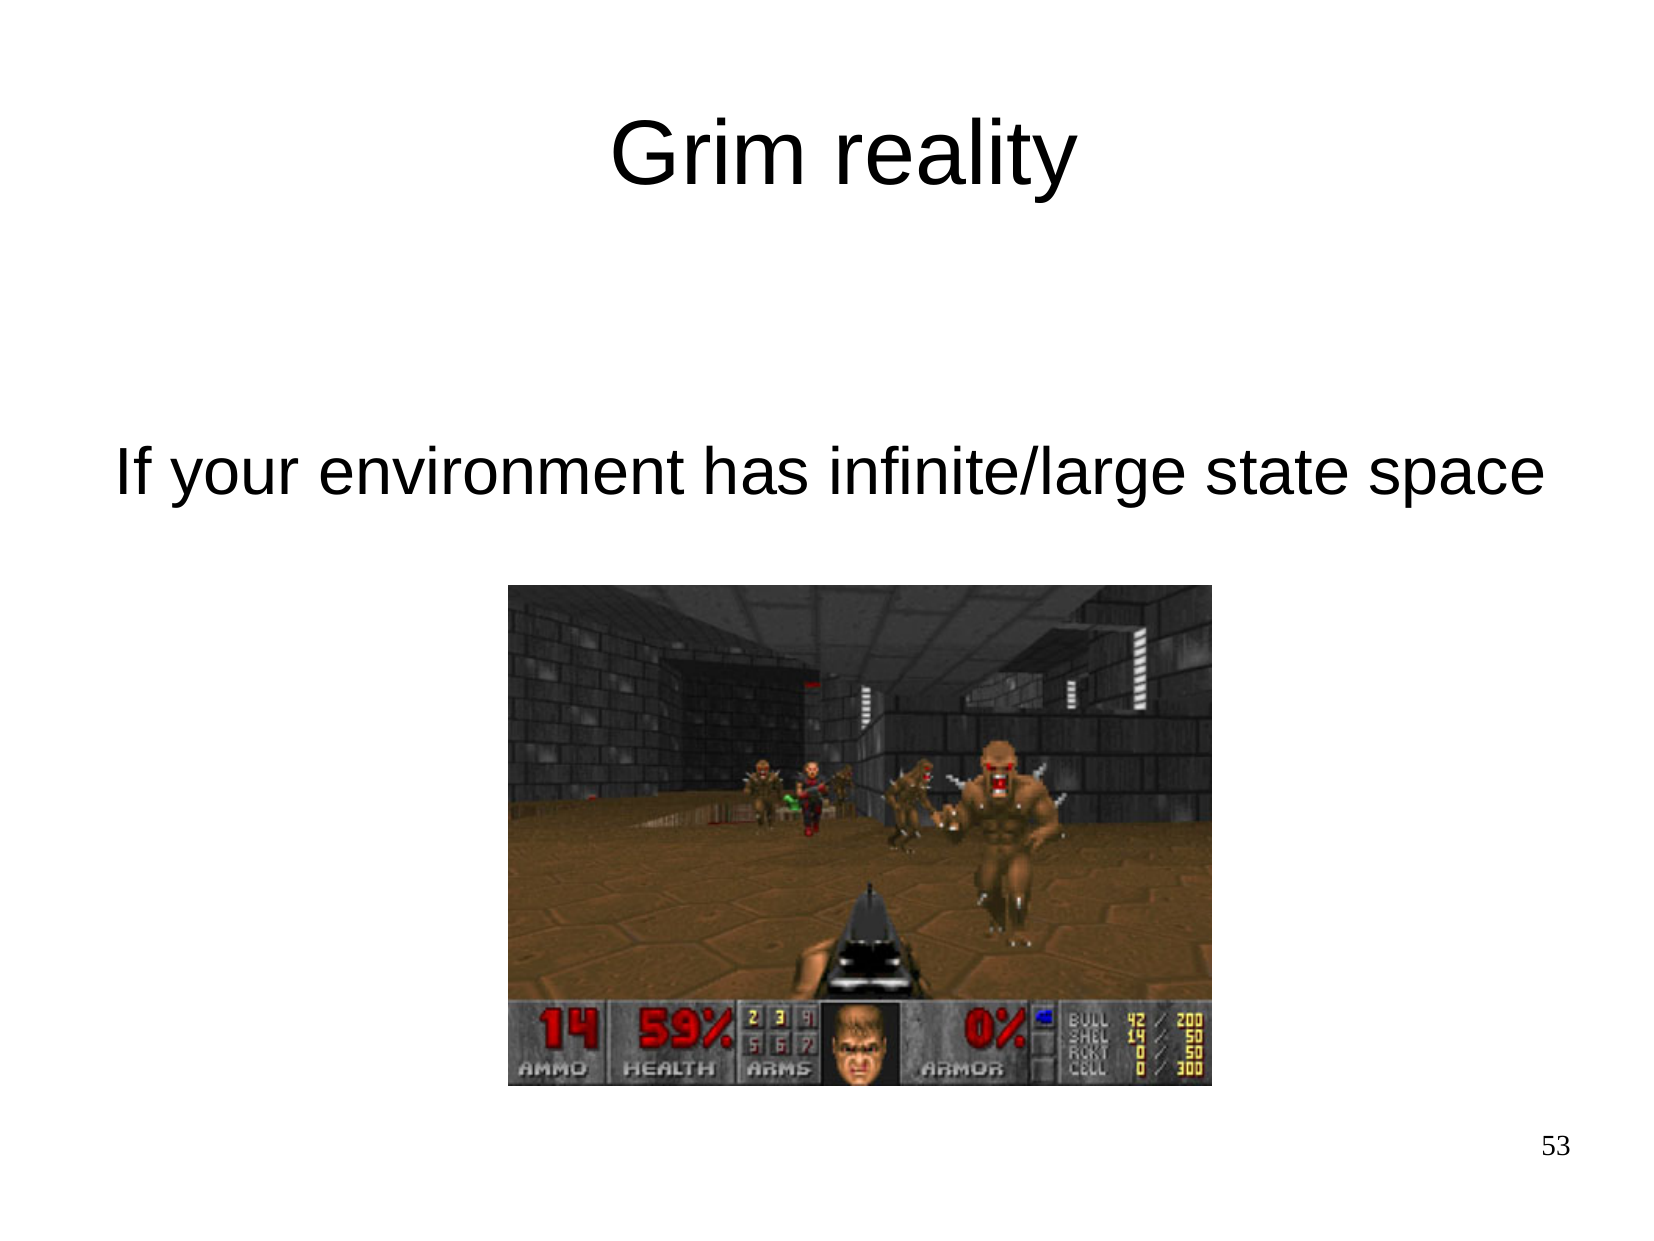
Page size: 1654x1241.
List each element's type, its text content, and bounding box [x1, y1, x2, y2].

list If your environment has infinite/large state space [33, 225, 1559, 1241]
title Grim reality [82, 49, 1571, 257]
picture [508, 585, 1212, 1086]
